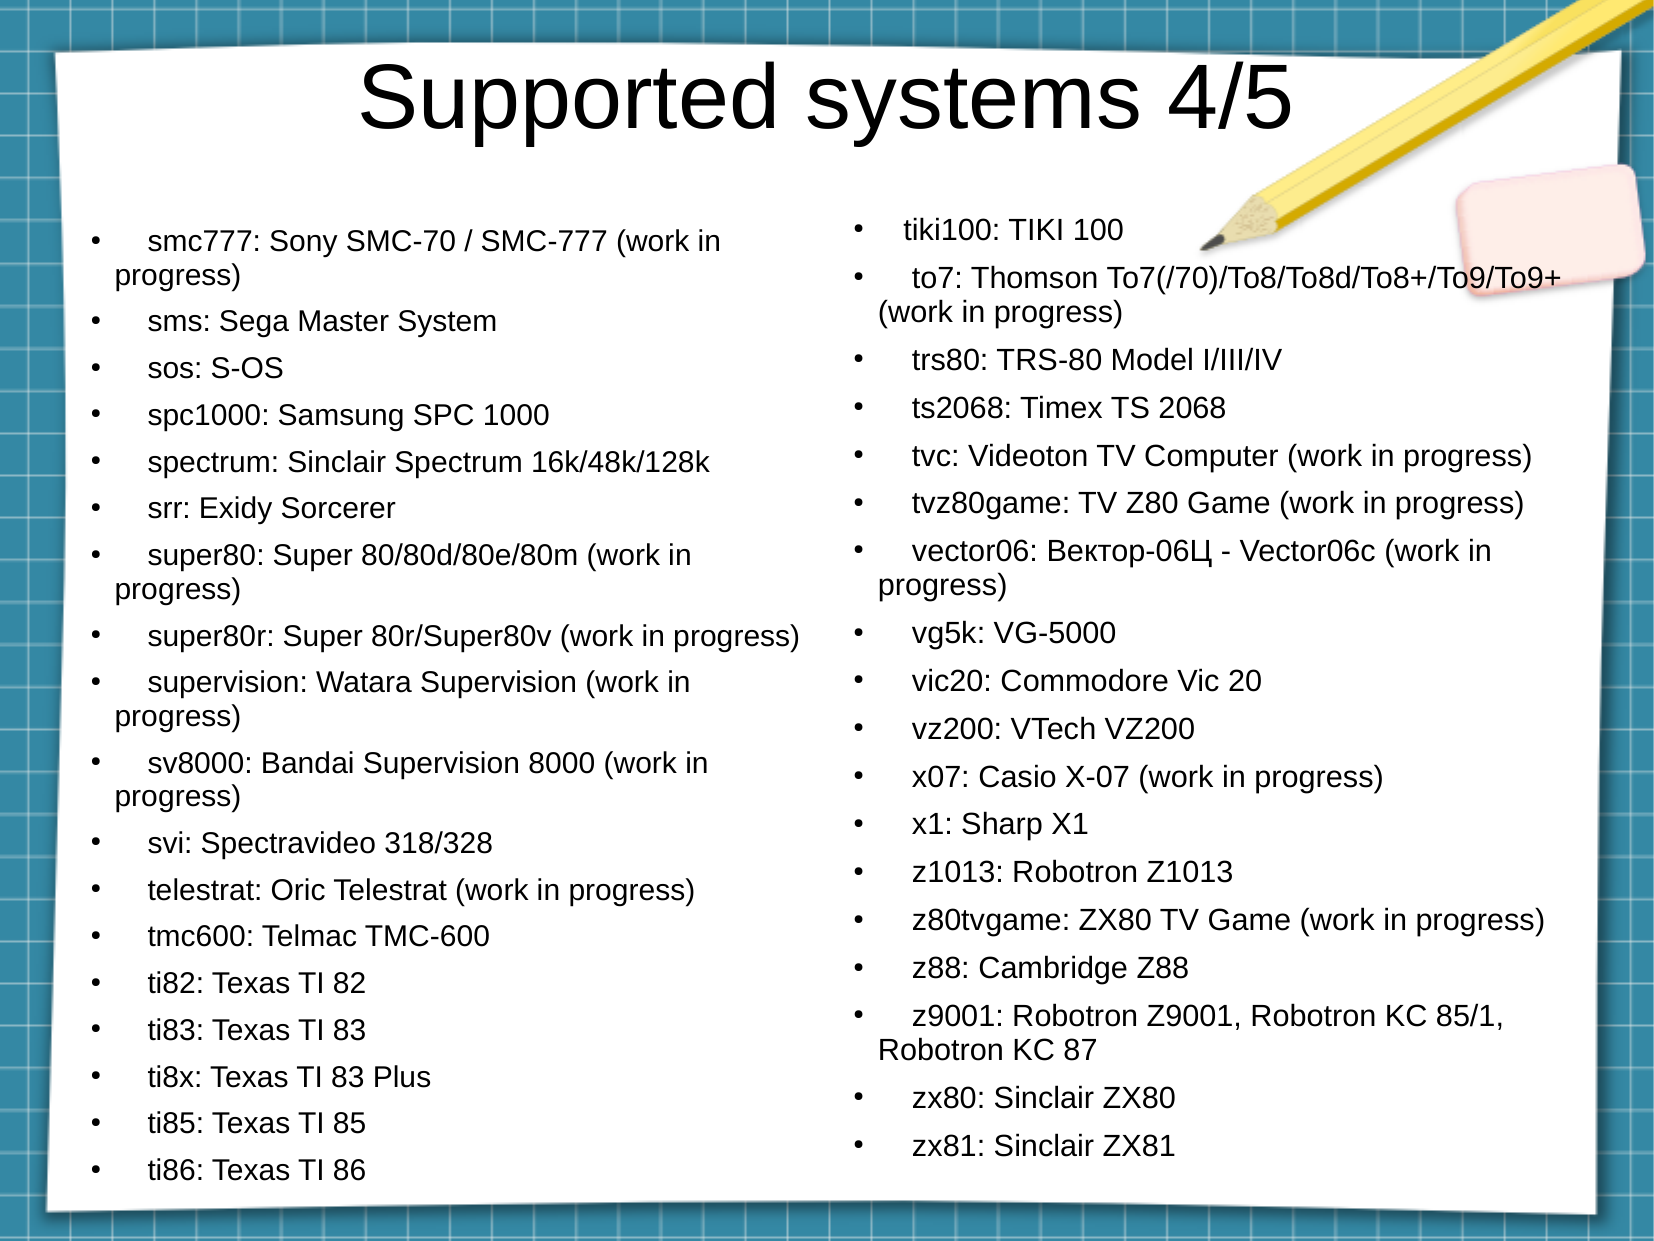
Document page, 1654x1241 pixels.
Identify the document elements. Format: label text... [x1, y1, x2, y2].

list tiki100: TIKI 100 to7: Thomson To7(/70)/To8/To8d/To8+/To9/To9+ (work in progress) trs80: TRS-80 Model I/III/IV ts2068: Timex TS 2068 tvc: Videoton TV Computer (work in progress) tvz80game: TV Z80 Game (work in progress) vector06: Вектор-06Ц - Vector06c (work in progress) vg5k: VG-5000 vic20: Commodore Vic 20 vz200: VTech VZ200 x07: Casio X-07 (work in progress) x1: Sharp X1 z1013: Robotron Z1013 z80tvgame: ZX80 TV Game (work in progress) z88: Cambridge Z88 z9001: Robotron Z9001, Robotron KC 85/1, Robotron KC 87 zx80: Sinclair ZX80 zx81: Sinclair ZX81 [845, 212, 1572, 1182]
picture [0, 0, 1654, 1241]
title Supported systems 4/5 [82, 0, 1571, 201]
list smc777: Sony SMC-70 / SMC-777 (work in progress) sms: Sega Master System sos: S-OS spc1000: Samsung SPC 1000 spectrum: Sinclair Spectrum 16k/48k/128k srr: Exidy Sorcerer super80: Super 80/80d/80e/80m (work in progress) super80r: Super 80r/Super80v (work in progress) supervision: Watara Supervision (work in progress) sv8000: Bandai Supervision 8000 (work in progress) svi: Spectravideo 318/328 telestrat: Oric Telestrat (work in progress) tmc600: Telmac TMC-600 ti82: Texas TI 82 ti83: Texas TI 83 ti8x: Texas TI 83 Plus ti85: Texas TI 85 ti86: Texas TI 86 [82, 224, 809, 1217]
